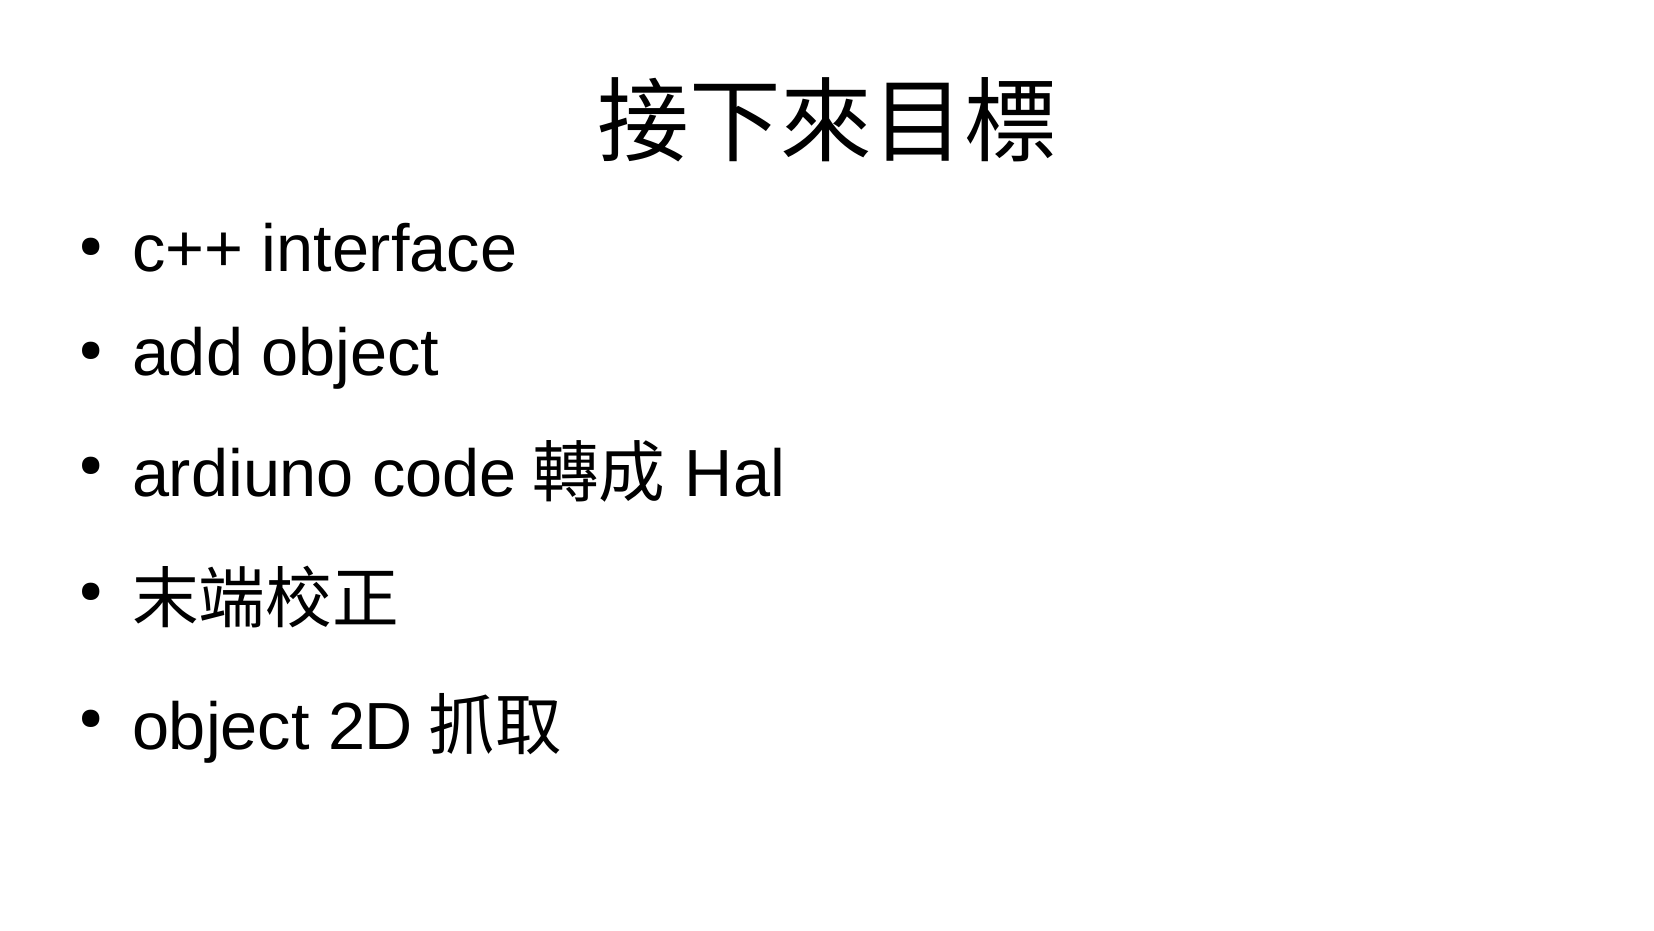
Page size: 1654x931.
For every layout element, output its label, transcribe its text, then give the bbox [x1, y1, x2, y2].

title 接下來目標 [82, 37, 1571, 193]
list c++ interface add object ardiuno code轉成Hal 末端校正 object 2D抓取 [61, 210, 788, 826]
